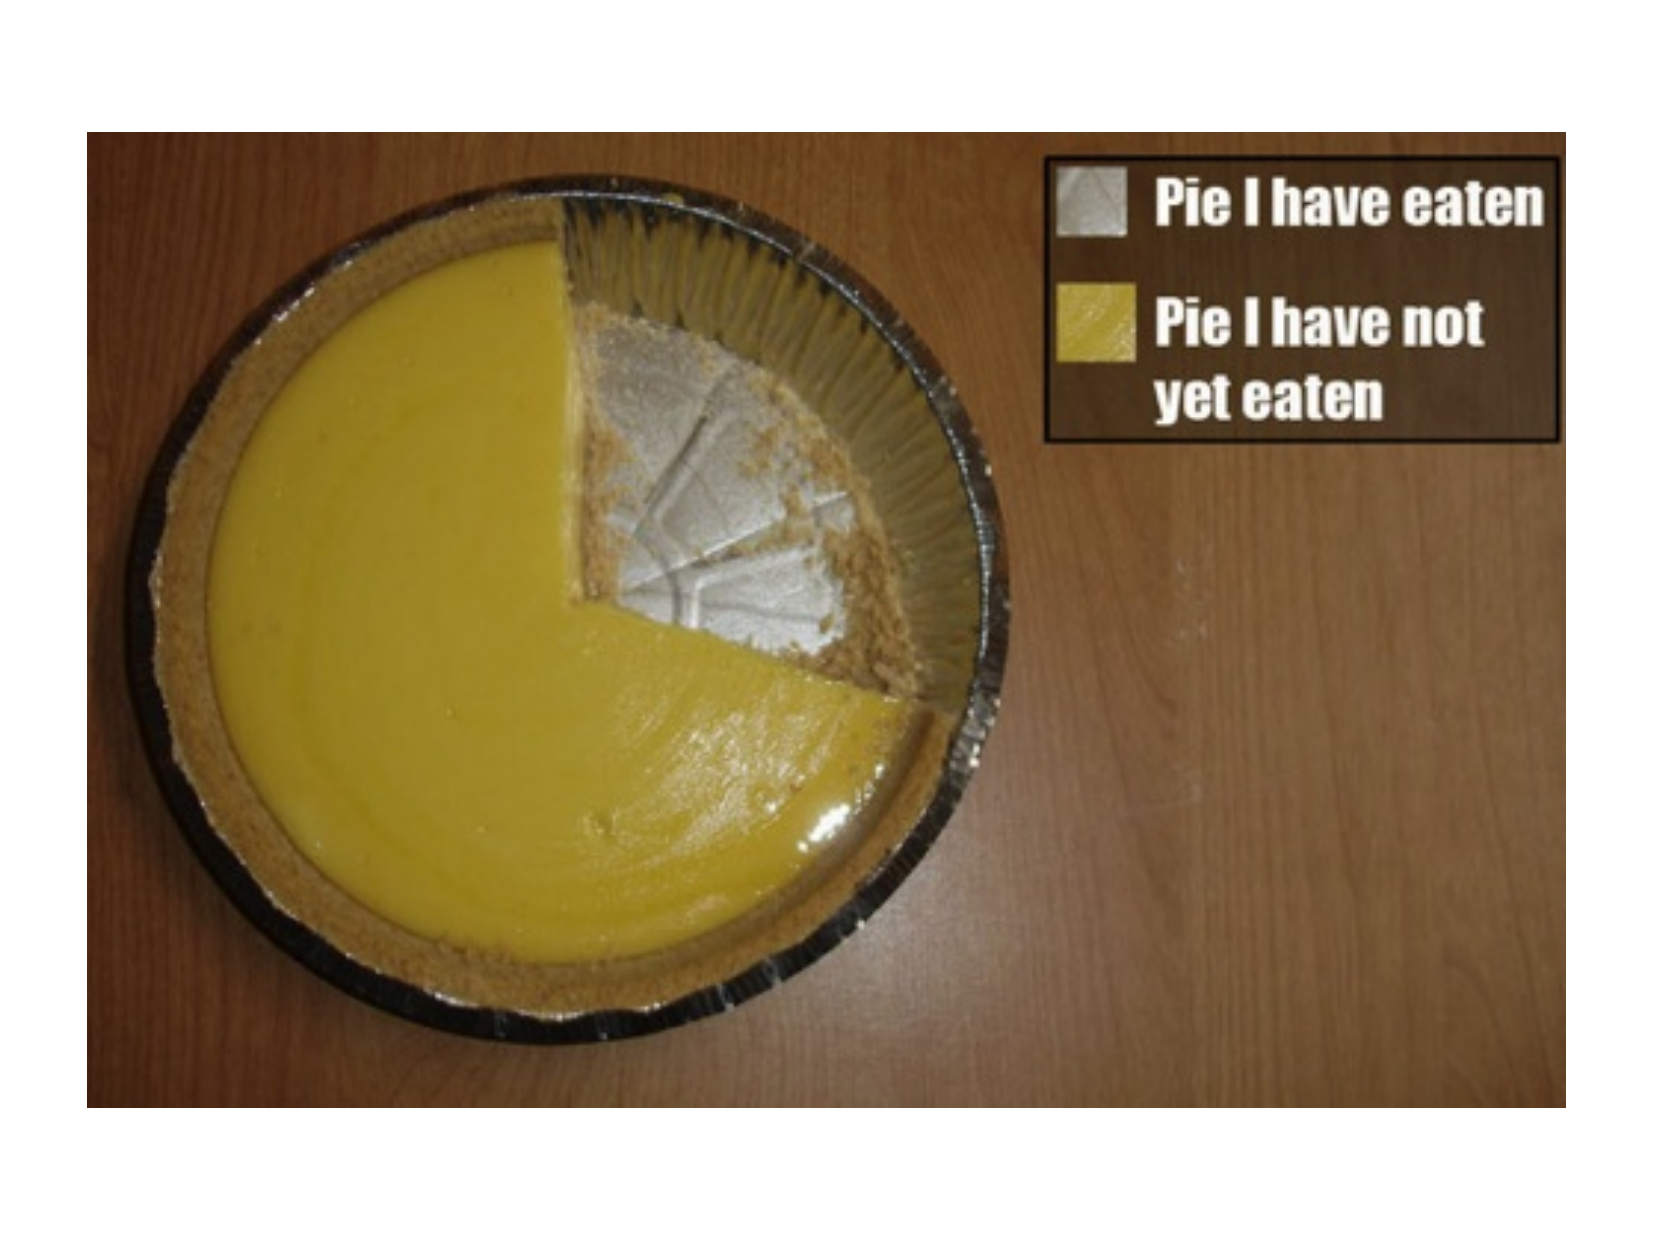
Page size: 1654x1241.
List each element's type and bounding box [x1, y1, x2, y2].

picture [87, 132, 1566, 1108]
